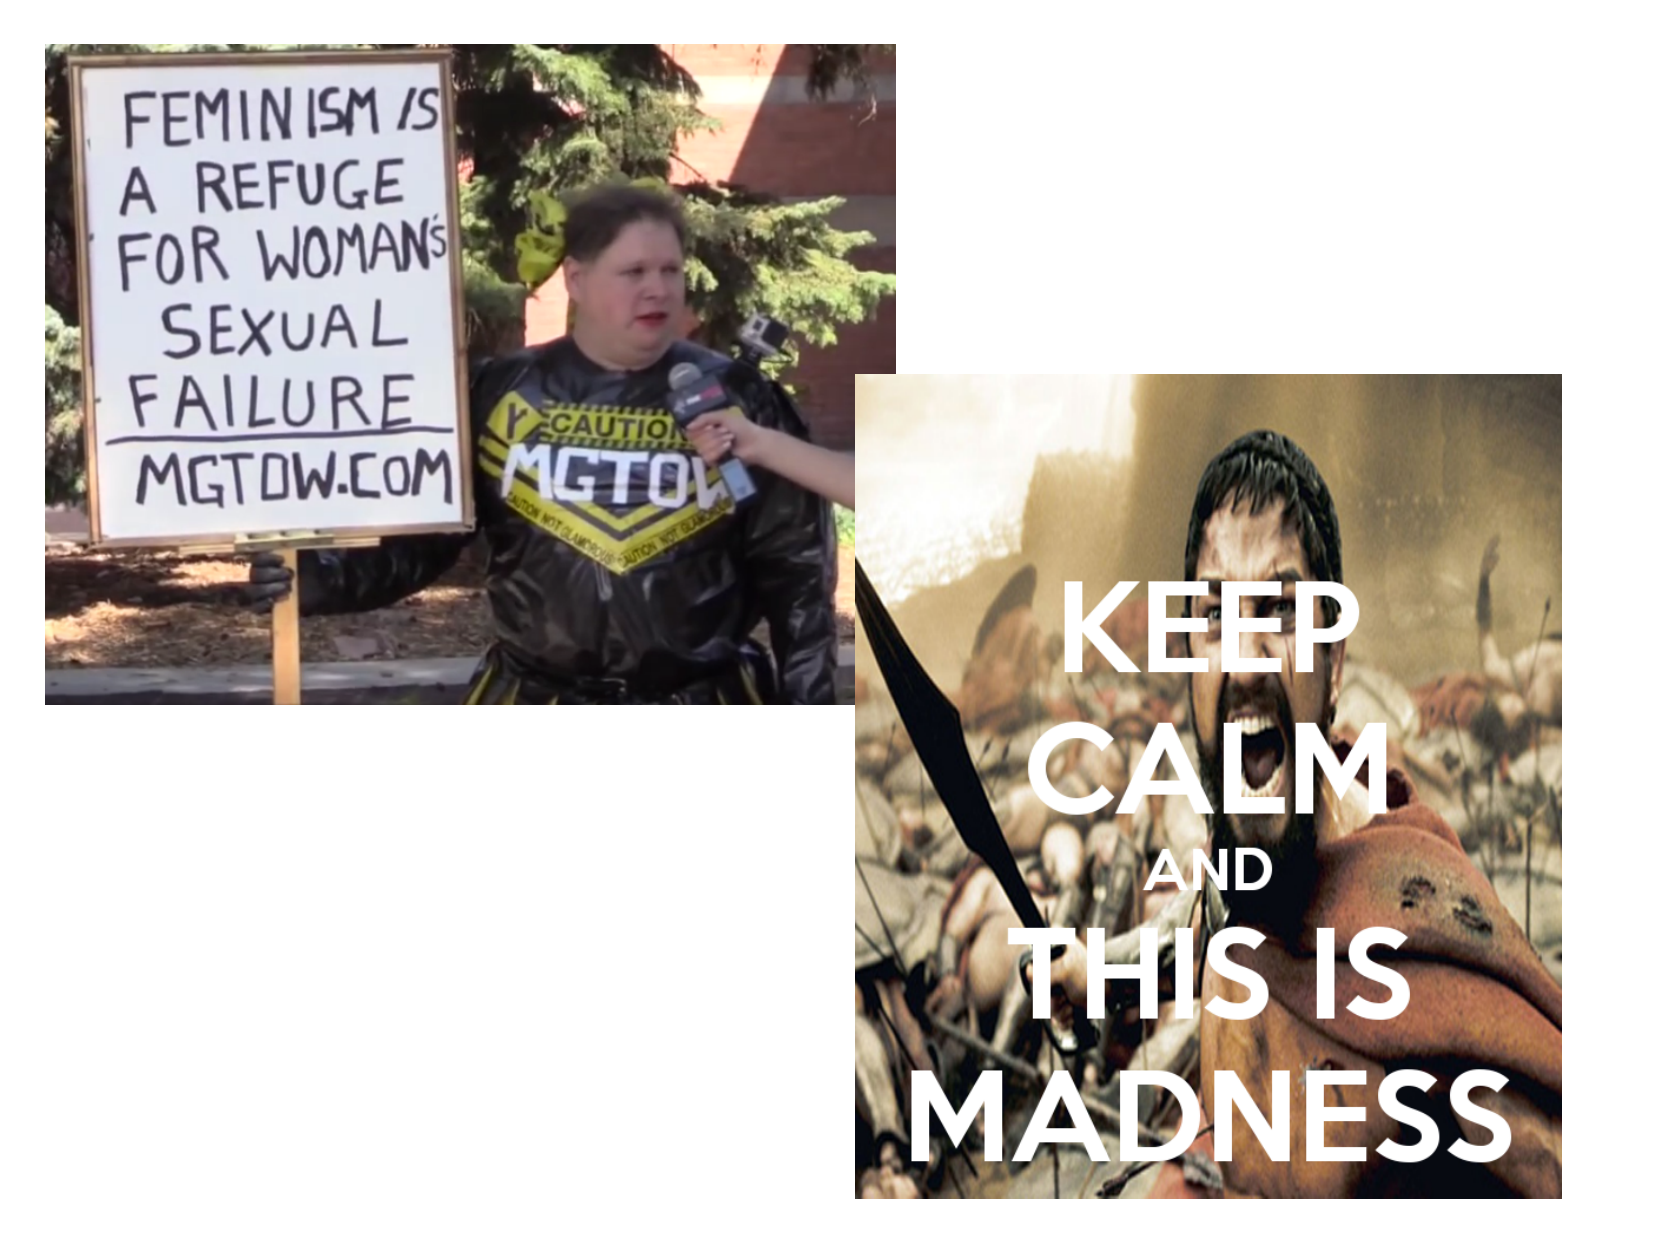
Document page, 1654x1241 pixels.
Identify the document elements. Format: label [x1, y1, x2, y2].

picture [45, 44, 1562, 1199]
